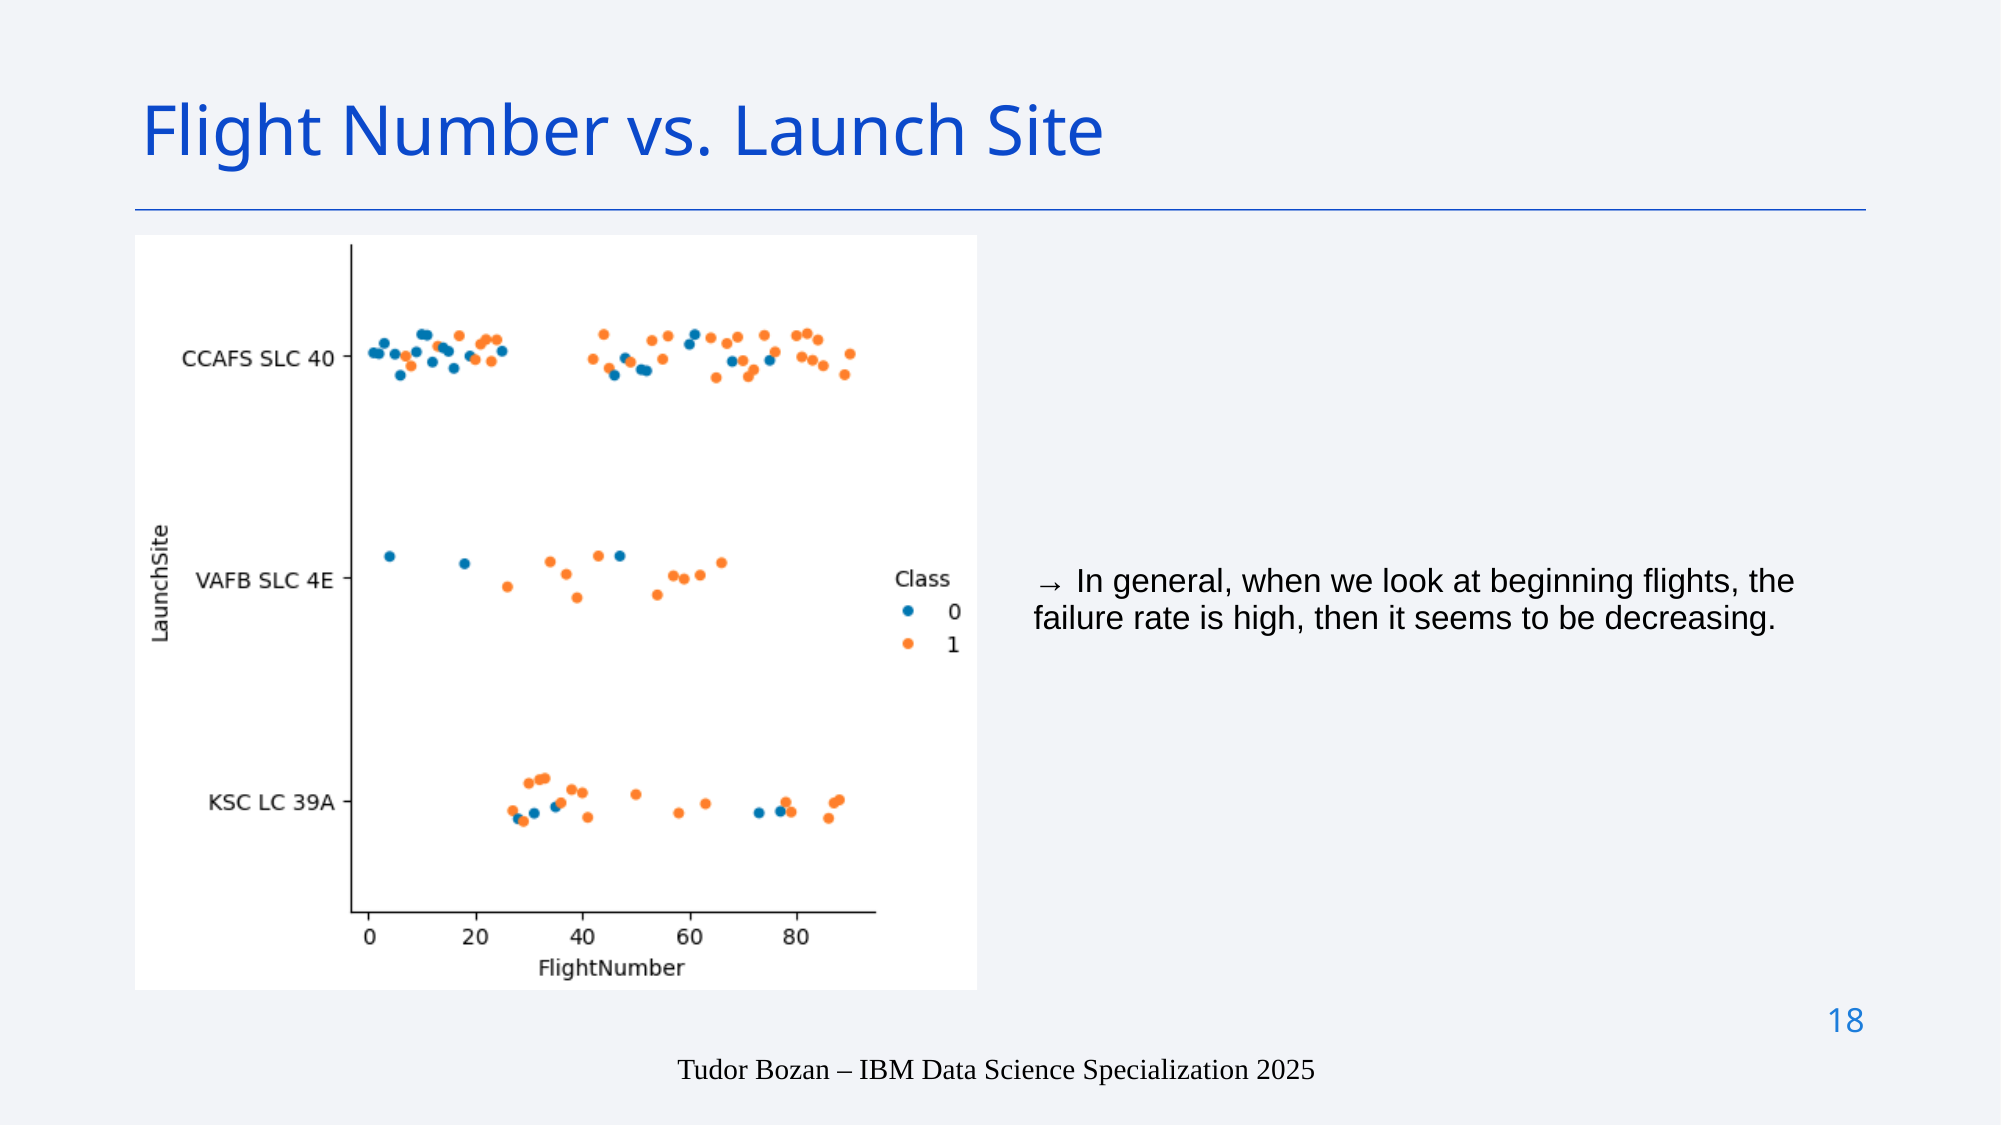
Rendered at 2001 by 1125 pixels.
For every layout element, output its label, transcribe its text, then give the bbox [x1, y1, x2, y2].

text_box → In general, when we look at beginning flights, the failure rate is high, then it seems to be decreasing. [1018, 554, 1816, 644]
text_box Flight Number vs. Launch Site [126, 88, 1852, 179]
picture [0, 0, 2001, 1125]
text_box <number> [1429, 988, 1880, 1055]
